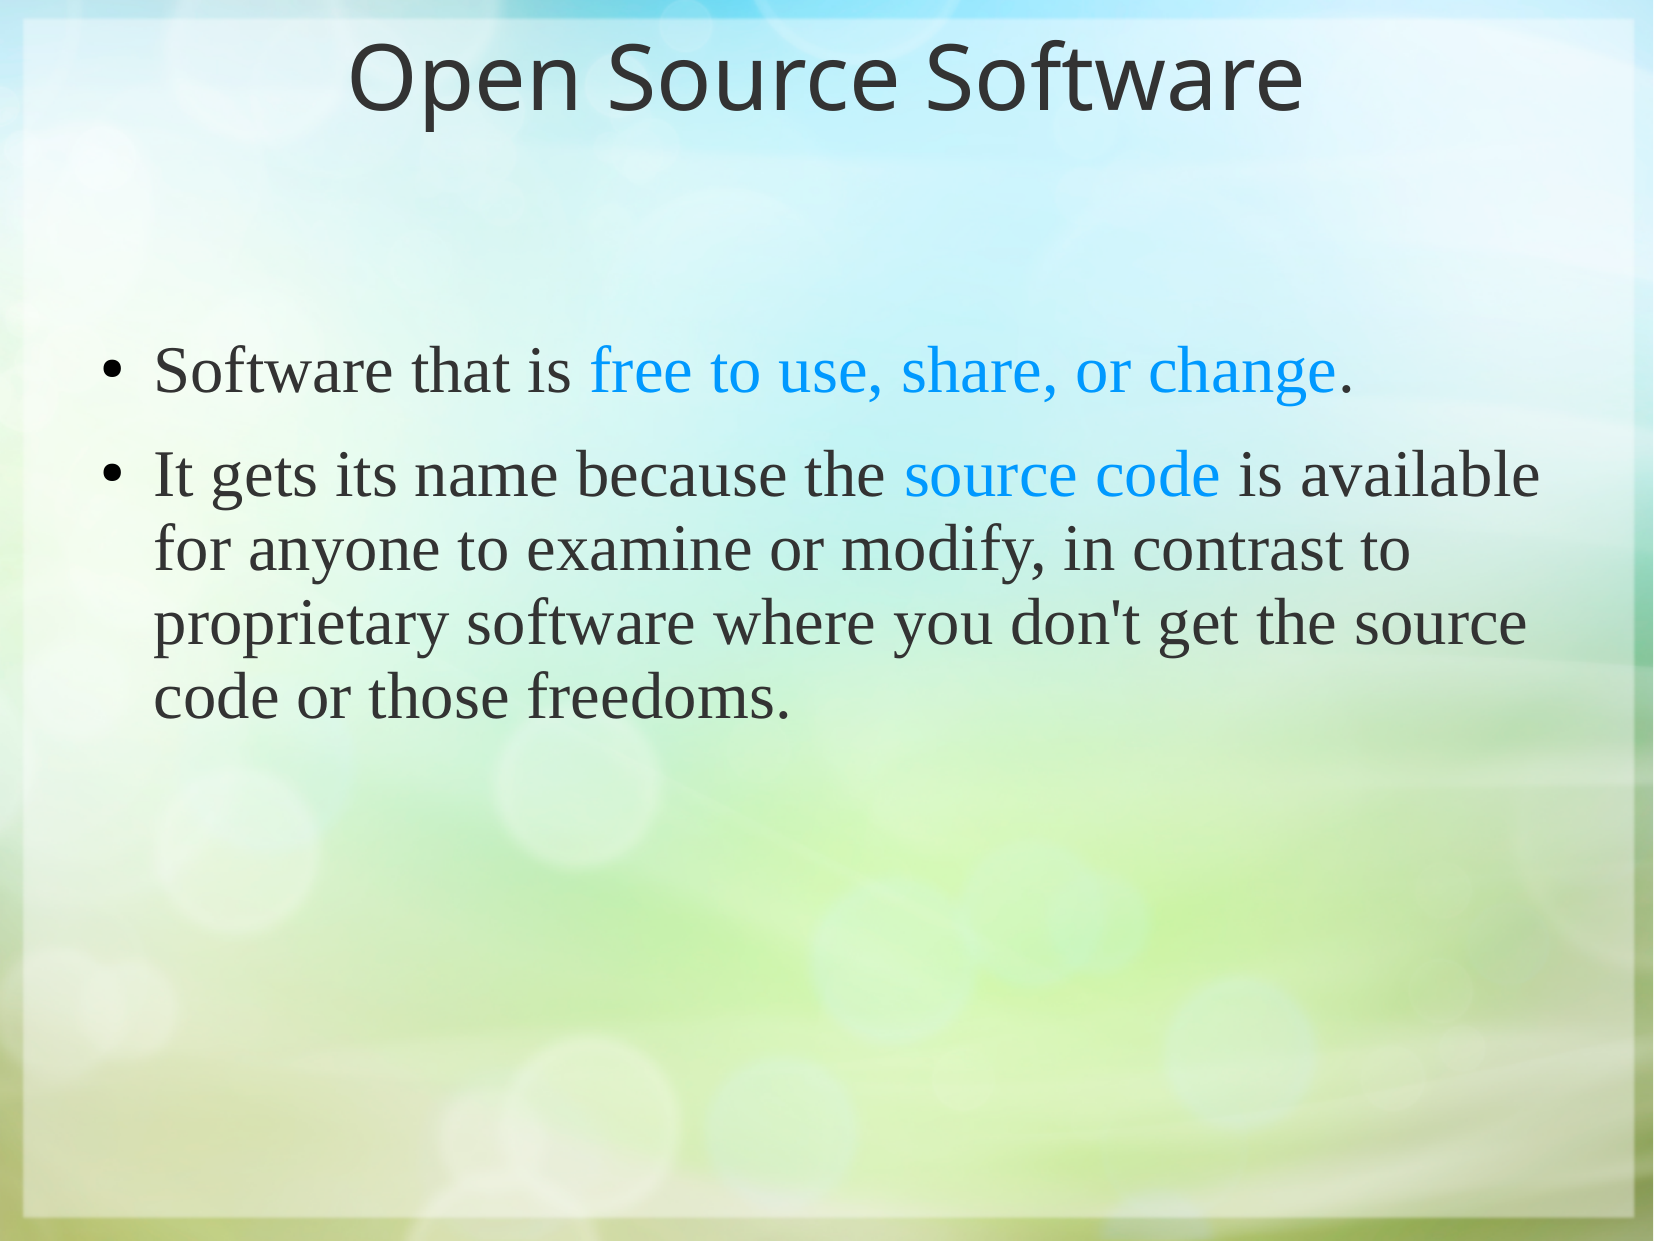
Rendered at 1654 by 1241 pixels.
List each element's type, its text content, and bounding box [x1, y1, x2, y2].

picture [0, 0, 1654, 1241]
title Open Source Software [82, 0, 1571, 151]
list Software that is free to use, share, or change. It gets its name because the source code is available for anyone to examine or modify, in contrast to proprietary software where you don't get the source code or those freedoms. [82, 333, 1571, 908]
